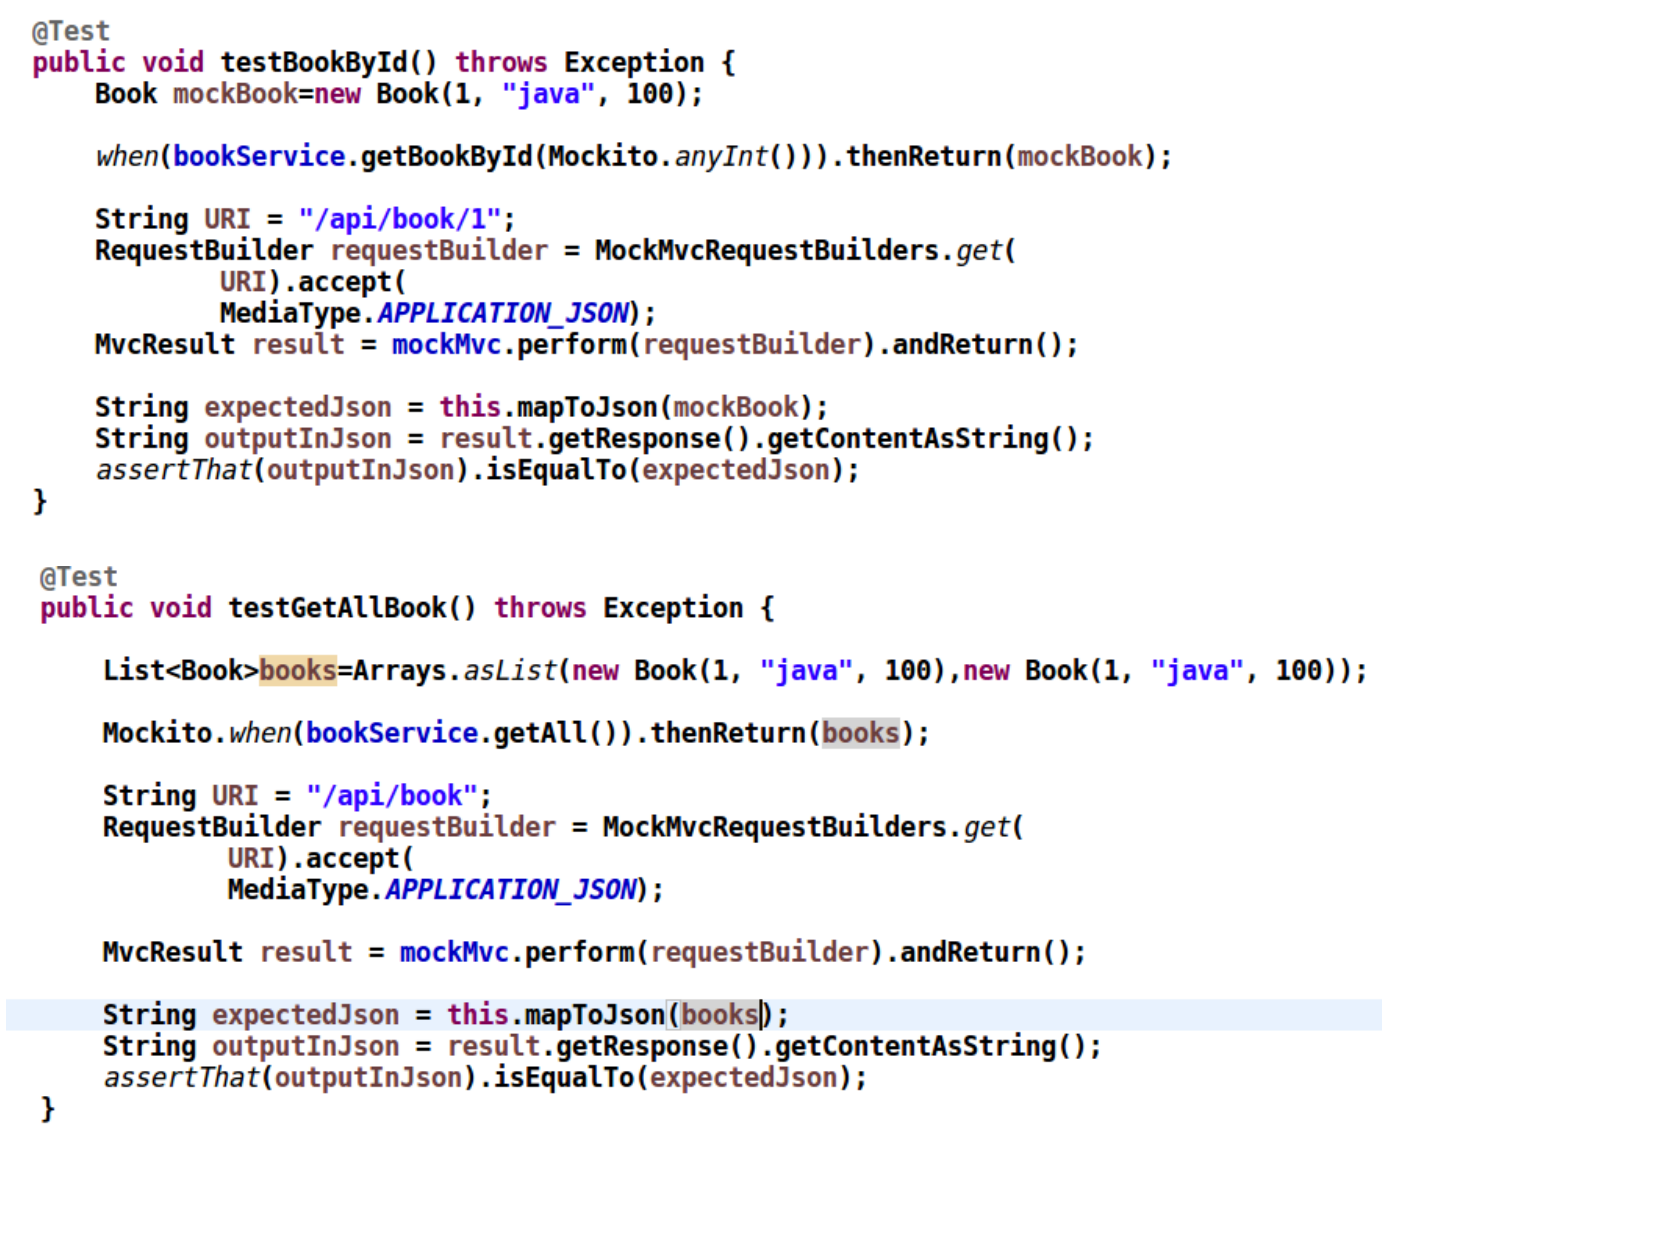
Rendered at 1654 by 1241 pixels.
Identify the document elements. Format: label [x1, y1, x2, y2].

picture [6, 11, 1182, 536]
picture [6, 566, 1382, 1131]
